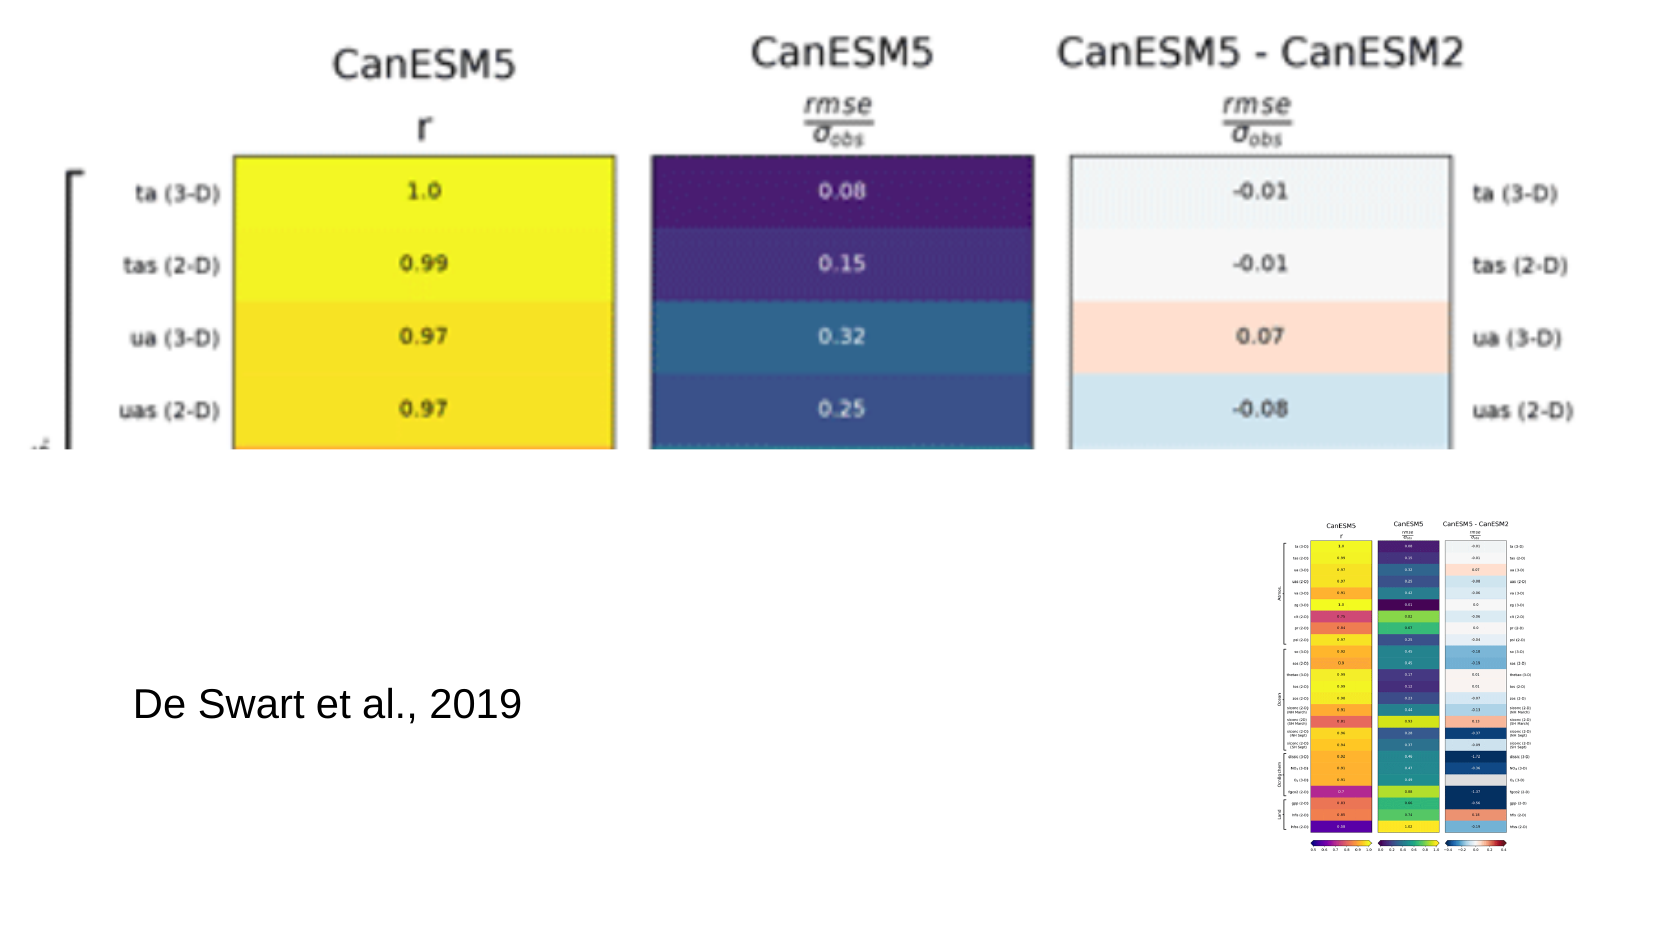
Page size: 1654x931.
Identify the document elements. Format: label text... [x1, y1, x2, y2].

picture [1275, 519, 1533, 853]
picture [14, 23, 1619, 450]
text_box De Swart et al., 2019 [118, 673, 1182, 735]
